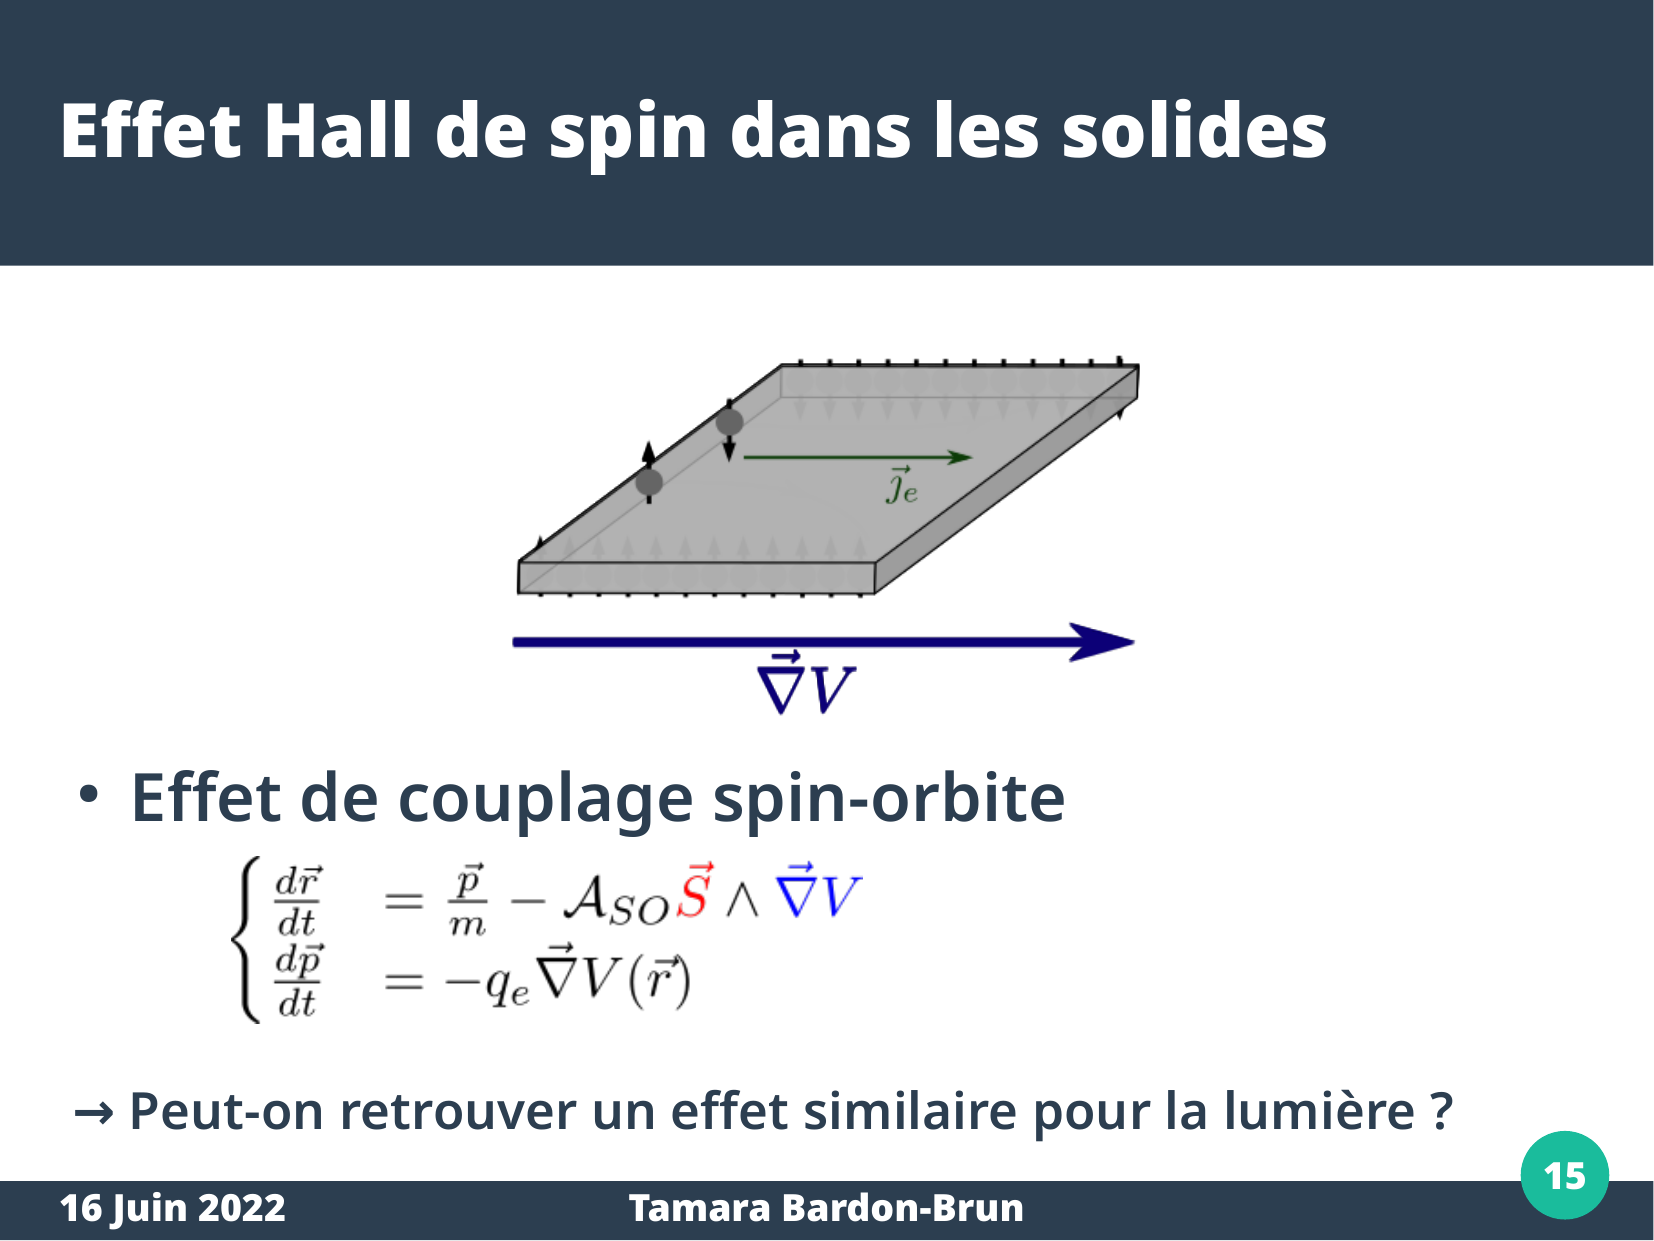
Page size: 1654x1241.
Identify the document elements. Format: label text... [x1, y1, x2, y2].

picture [231, 856, 863, 1024]
picture [483, 311, 1171, 731]
title Effet Hall de spin dans les solides [59, 49, 1595, 207]
list → Peut-on retrouver un effet similaire pour la lumière ? [17, 1074, 1554, 1205]
list Effet de couplage spin-orbite [59, 750, 1595, 857]
